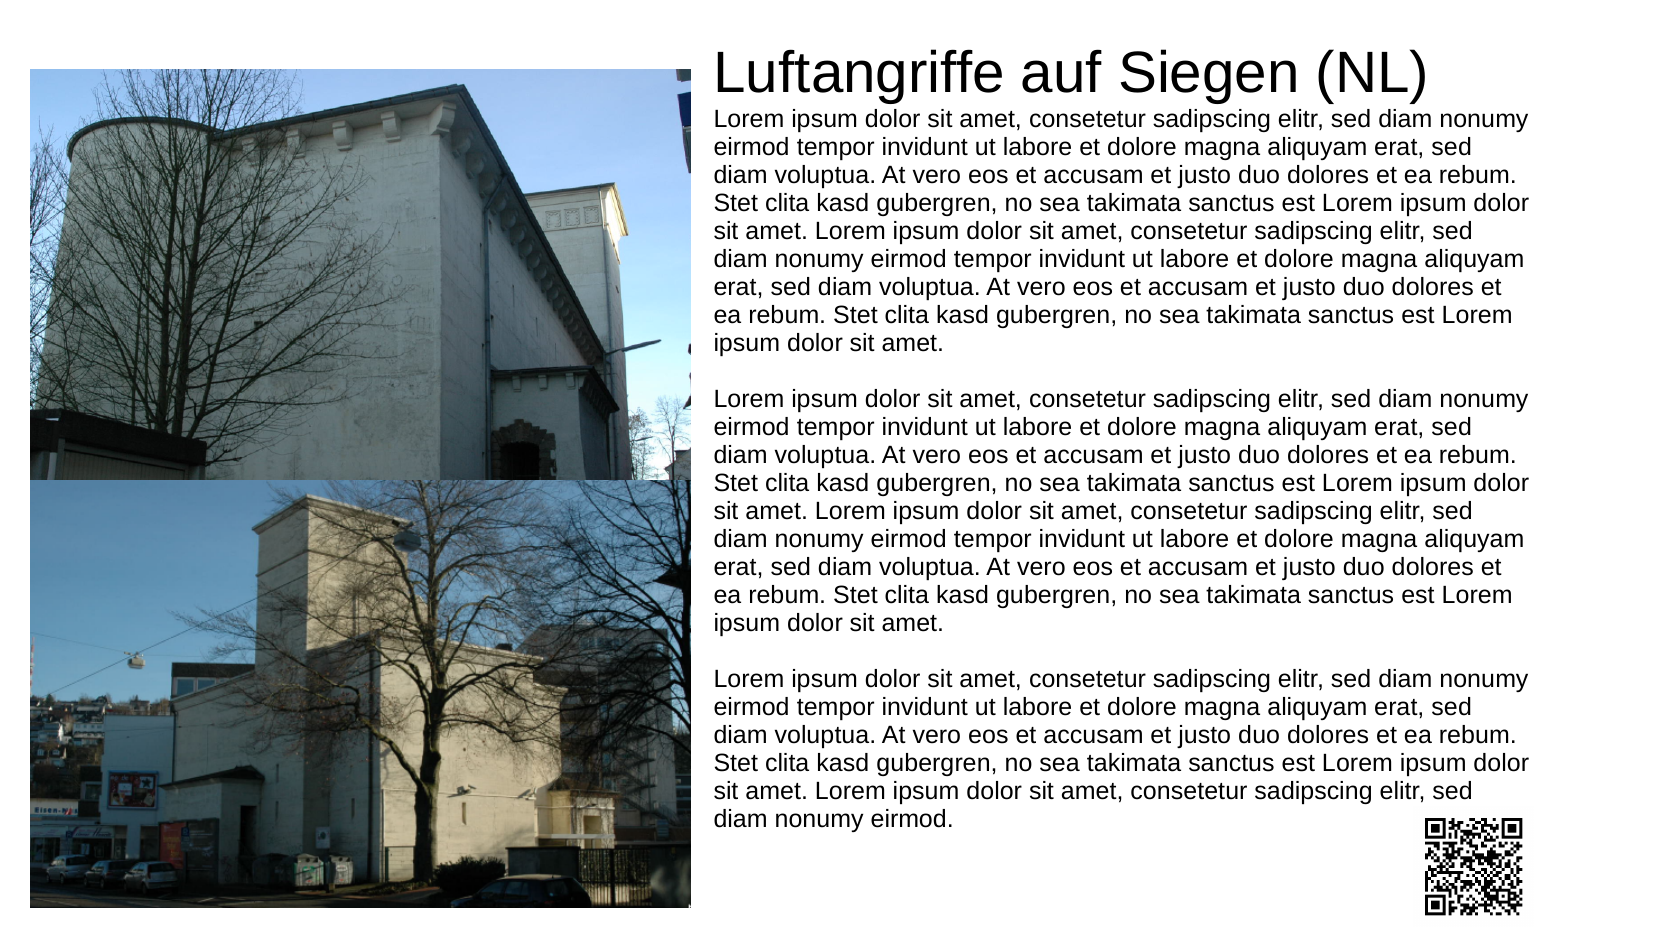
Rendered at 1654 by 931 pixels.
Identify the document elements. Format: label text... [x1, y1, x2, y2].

title Luftangriffe auf Siegen (NL) Lorem ipsum dolor sit amet, consetetur sadipscing elitr, sed diam nonumy eirmod tempor invidunt ut labore et dolore magna aliquyam erat, sed diam voluptua. At vero eos et accusam et justo duo dolores et ea rebum. Stet clita kasd gubergren, no sea takimata sanctus est Lorem ipsum dolor sit amet. Lorem ipsum dolor sit amet, consetetur sadipscing elitr, sed diam nonumy eirmod tempor invidunt ut labore et dolore magna aliquyam erat, sed diam voluptua. At vero eos et accusam et justo duo dolores et ea rebum. Stet clita kasd gubergren, no sea takimata sanctus est Lorem ipsum dolor sit amet. Lorem ipsum dolor sit amet, consetetur sadipscing elitr, sed diam nonumy eirmod tempor invidunt ut labore et dolore magna aliquyam erat, sed diam voluptua. At vero eos et accusam et justo duo dolores et ea rebum. Stet clita kasd gubergren, no sea takimata sanctus est Lorem ipsum dolor sit amet. Lorem ipsum dolor sit amet, consetetur sadipscing elitr, sed diam nonumy eirmod tempor invidunt ut labore et dolore magna aliquyam erat, sed diam voluptua. At vero eos et accusam et justo duo dolores et ea rebum. Stet clita kasd gubergren, no sea takimata sanctus est Lorem ipsum dolor sit amet. Lorem ipsum dolor sit amet, consetetur sadipscing elitr, sed diam nonumy eirmod tempor invidunt ut labore et dolore magna aliquyam erat, sed diam voluptua. At vero eos et accusam et justo duo dolores et ea rebum. Stet clita kasd gubergren, no sea takimata sanctus est Lorem ipsum dolor sit amet. Lorem ipsum dolor sit amet, consetetur sadipscing elitr, sed diam nonumy eirmod. [713, 39, 1535, 833]
picture [1413, 833, 1534, 927]
picture [30, 69, 691, 908]
